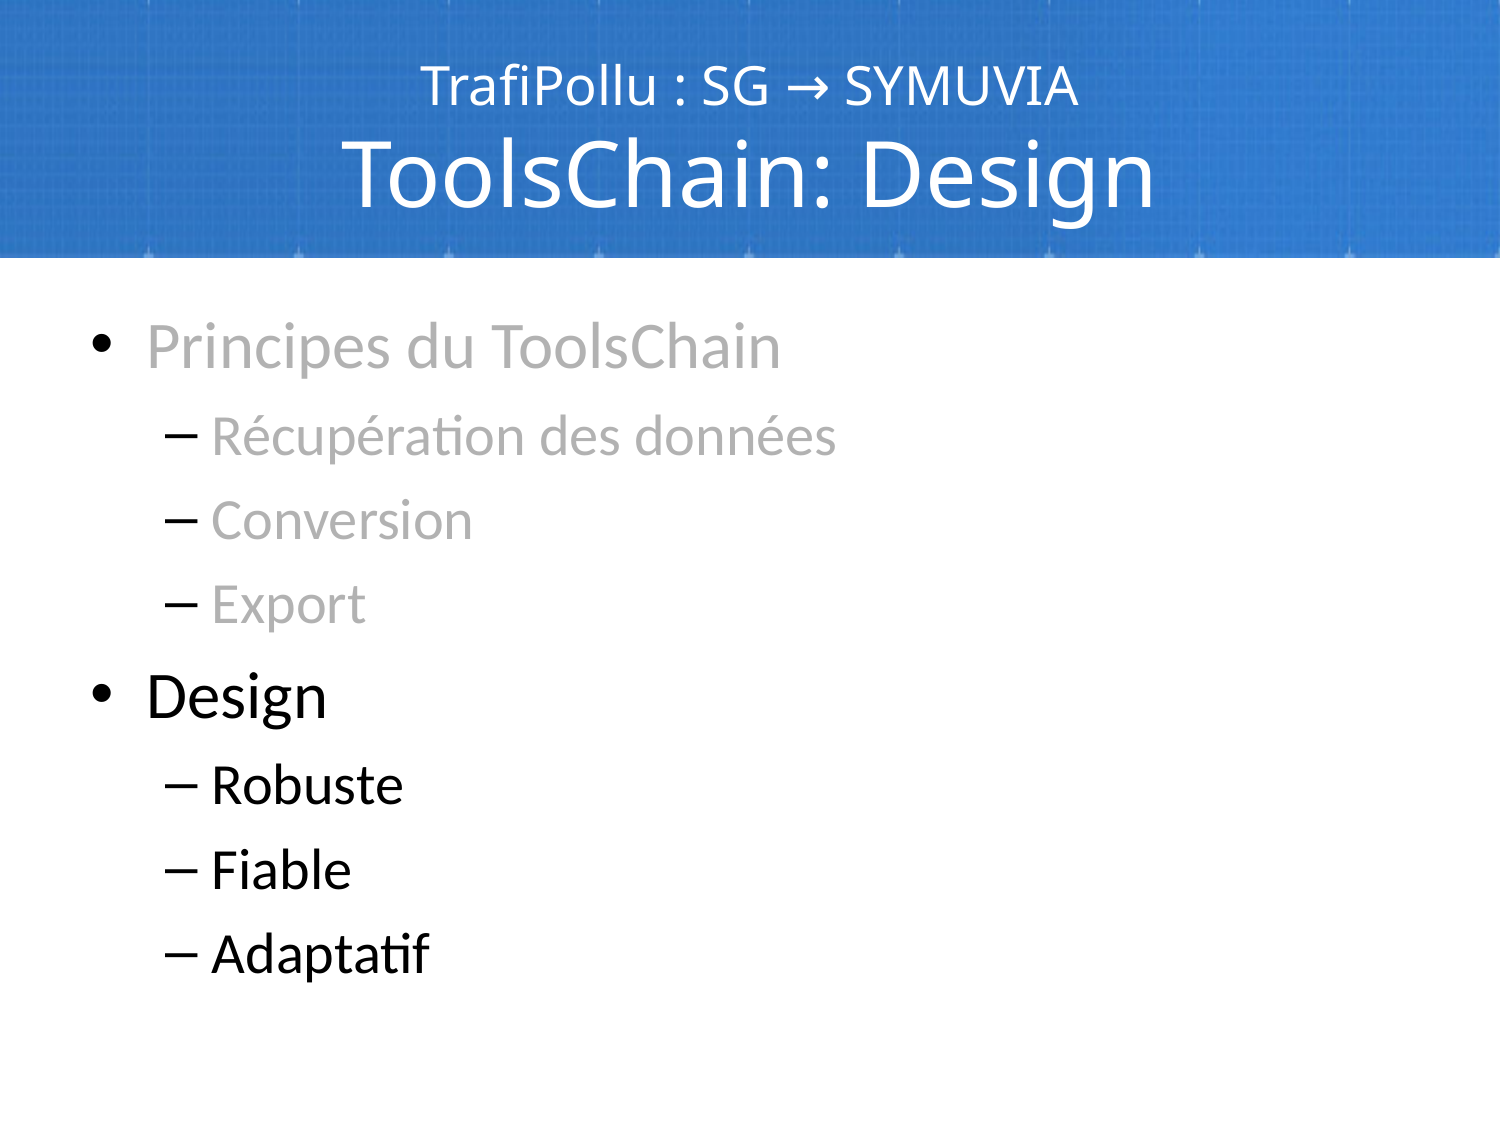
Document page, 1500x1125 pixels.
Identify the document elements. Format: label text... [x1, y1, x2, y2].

picture [0, 0, 1500, 258]
title TrafiPollu : SG → SYMUVIA ToolsChain: Design [35, 45, 1465, 233]
list Principes du ToolsChain Récupération des données Conversion Export Design Robuste Fiable Adaptatif [75, 294, 1426, 1038]
